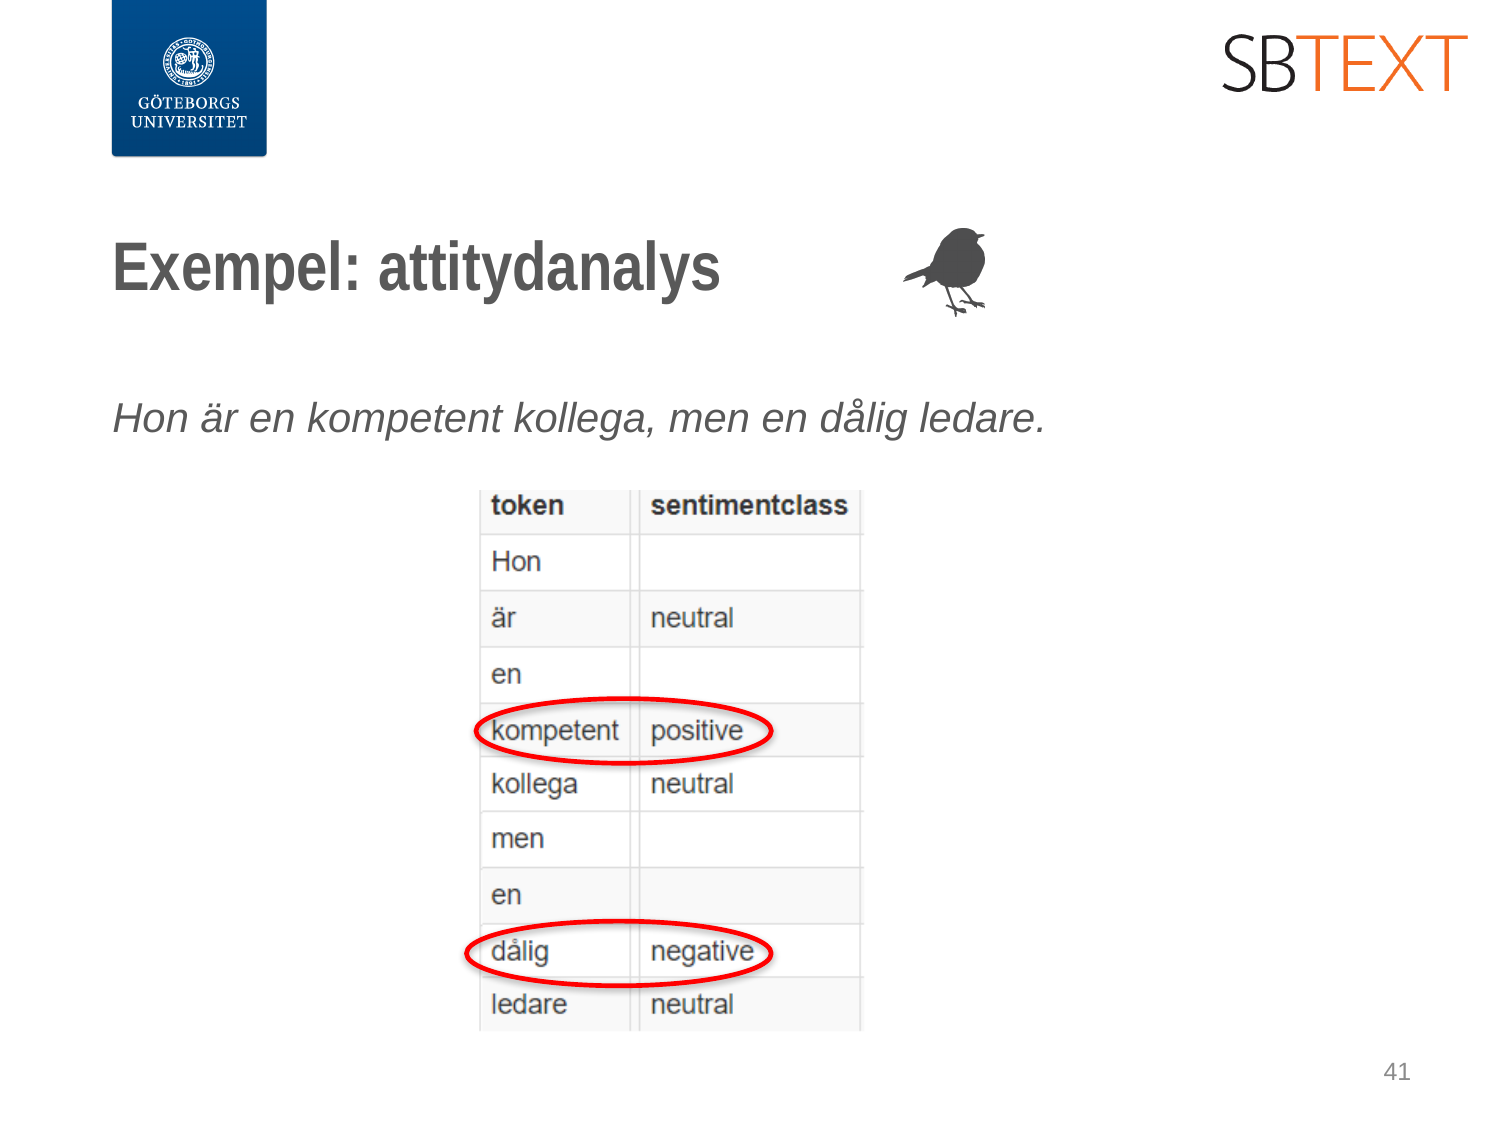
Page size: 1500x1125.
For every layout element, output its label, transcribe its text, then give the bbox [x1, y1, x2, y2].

list Hon är en kompetent kollega, men en dålig ledare. [112, 385, 1341, 1012]
slide_number <number> [1316, 1051, 1412, 1091]
title Exempel: attitydanalys [112, 231, 1412, 362]
picture [1205, 19, 1476, 110]
picture [903, 228, 985, 317]
picture [110, 0, 268, 159]
picture [478, 490, 869, 1036]
picture [479, 701, 768, 760]
picture [478, 924, 768, 983]
